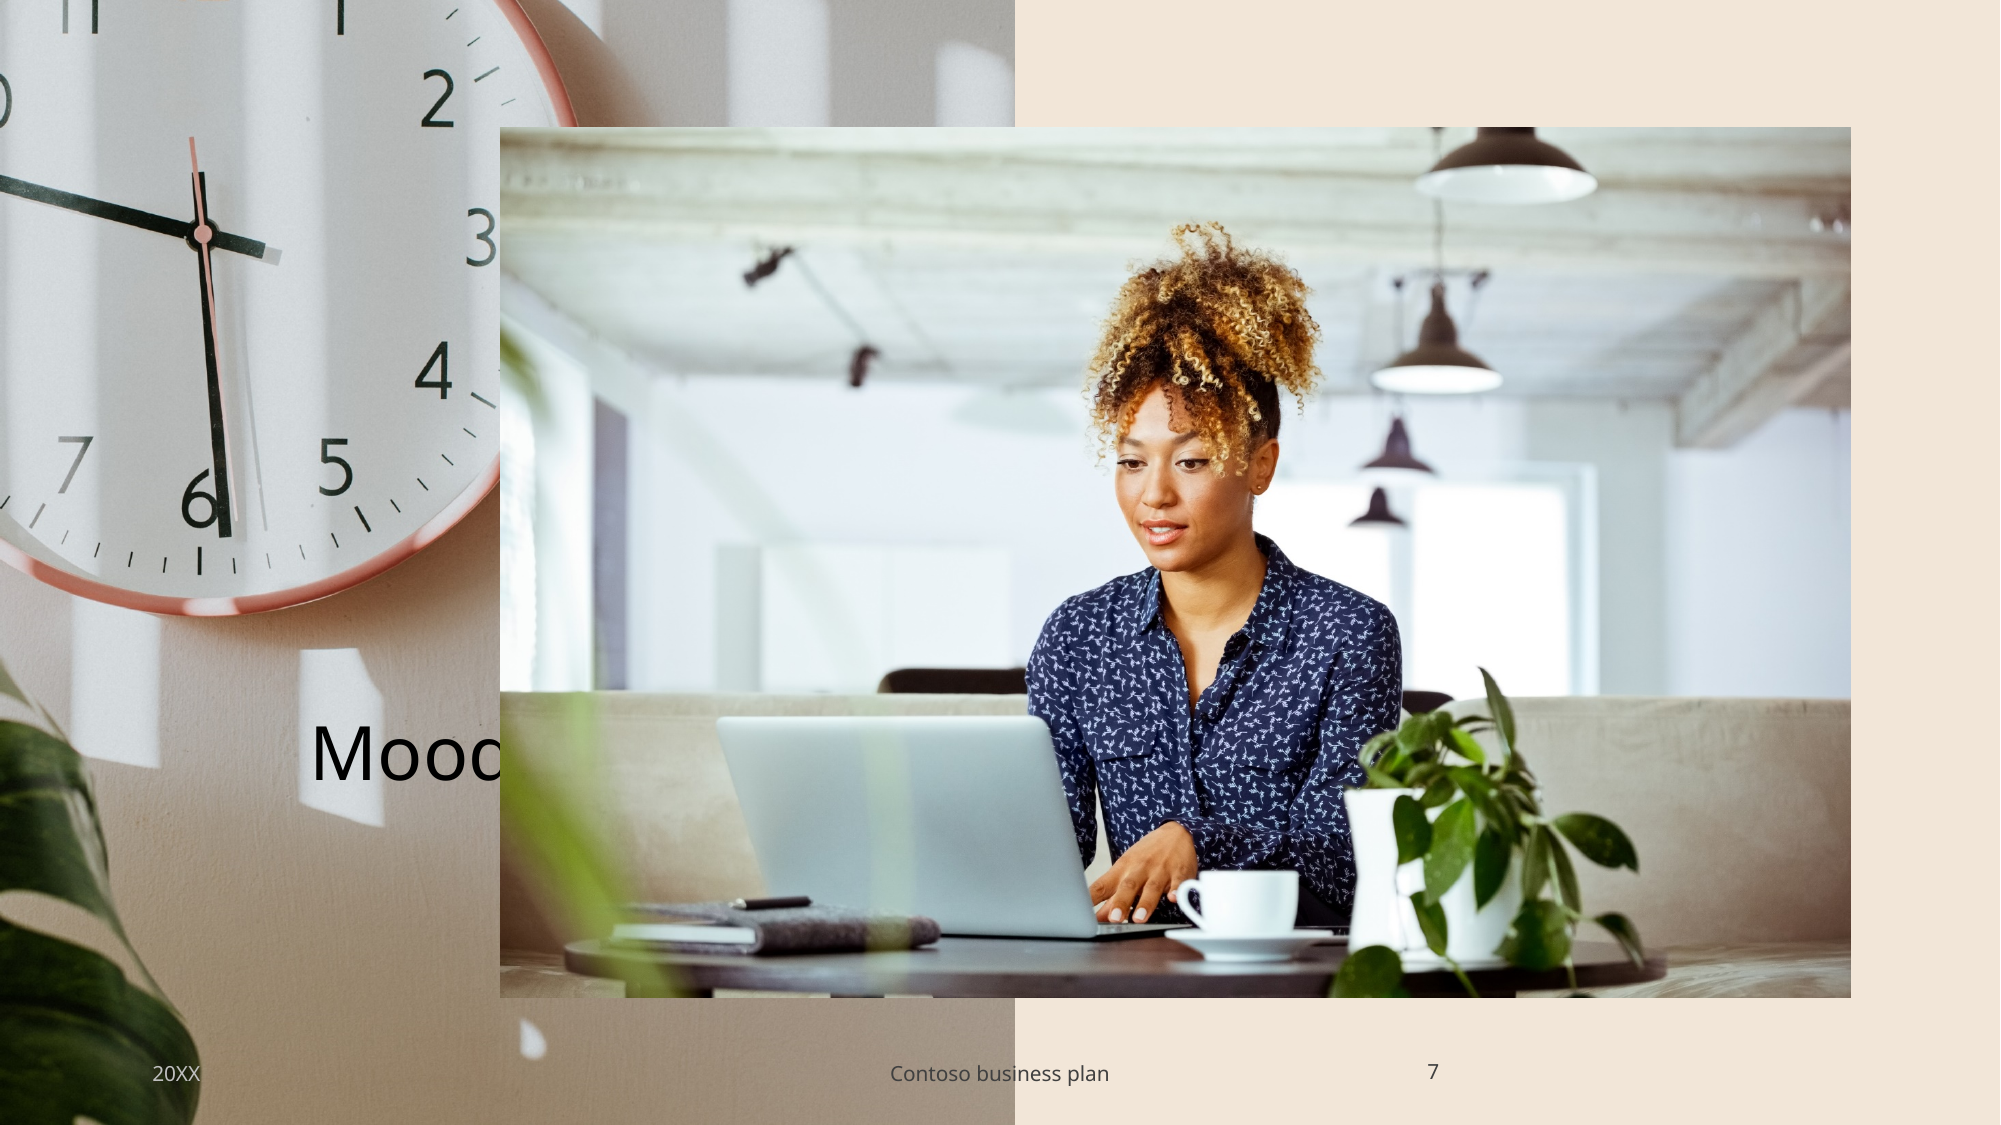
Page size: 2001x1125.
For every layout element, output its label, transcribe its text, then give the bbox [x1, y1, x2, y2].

title Moodle Access [205, 681, 500, 832]
text_box 20XX [137, 1042, 588, 1103]
text_box 7 [1412, 1042, 1863, 1103]
text_box Contoso business plan [662, 1042, 1338, 1103]
picture [0, 0, 1851, 1125]
